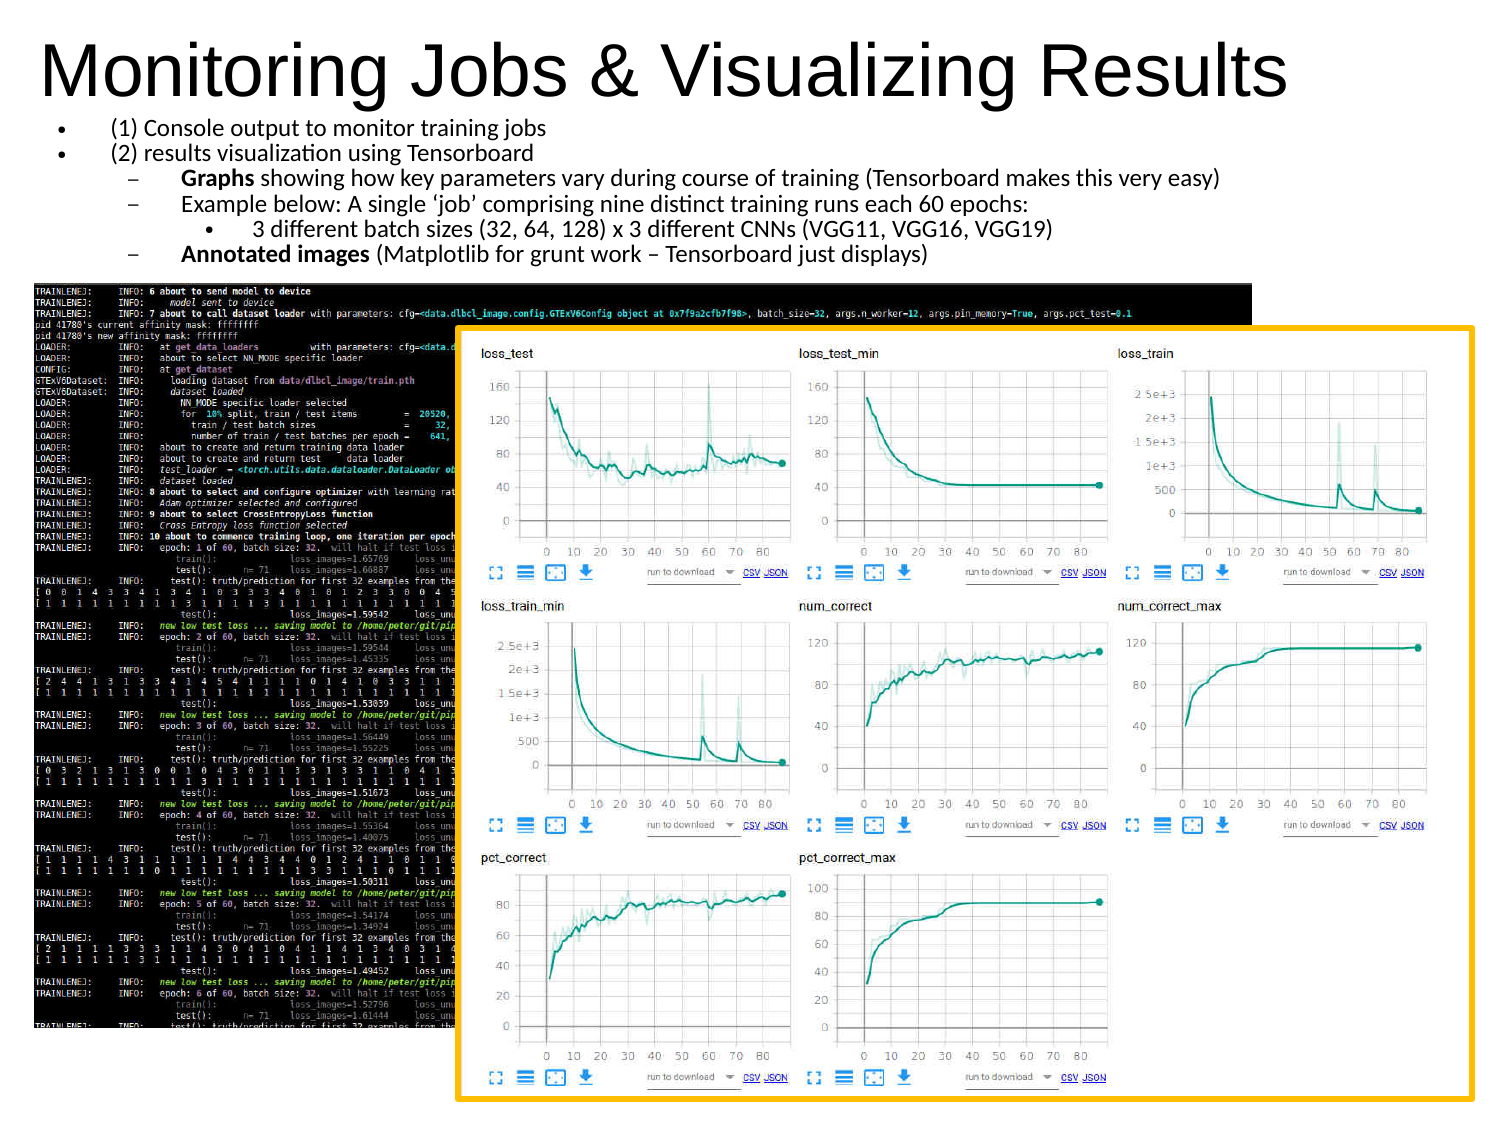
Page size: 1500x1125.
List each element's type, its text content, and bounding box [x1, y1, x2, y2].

list (1) Console output to monitor training jobs (2) results visualization using Tensorboard Graphs showing how key parameters vary during course of training (Tensorboard makes this very easy) Example below: A single ‘job’ comprising nine distinct training runs each 60 epochs: 3 different batch sizes (32, 64, 128) x 3 different CNNs (VGG11, VGG16, VGG19) Annotated images (Matplotlib for grunt work – Tensorboard just displays) [39, 118, 1395, 308]
picture [460, 330, 1470, 1097]
picture [34, 283, 1252, 1028]
title Monitoring Jobs & Visualizing Results [39, 0, 1430, 142]
